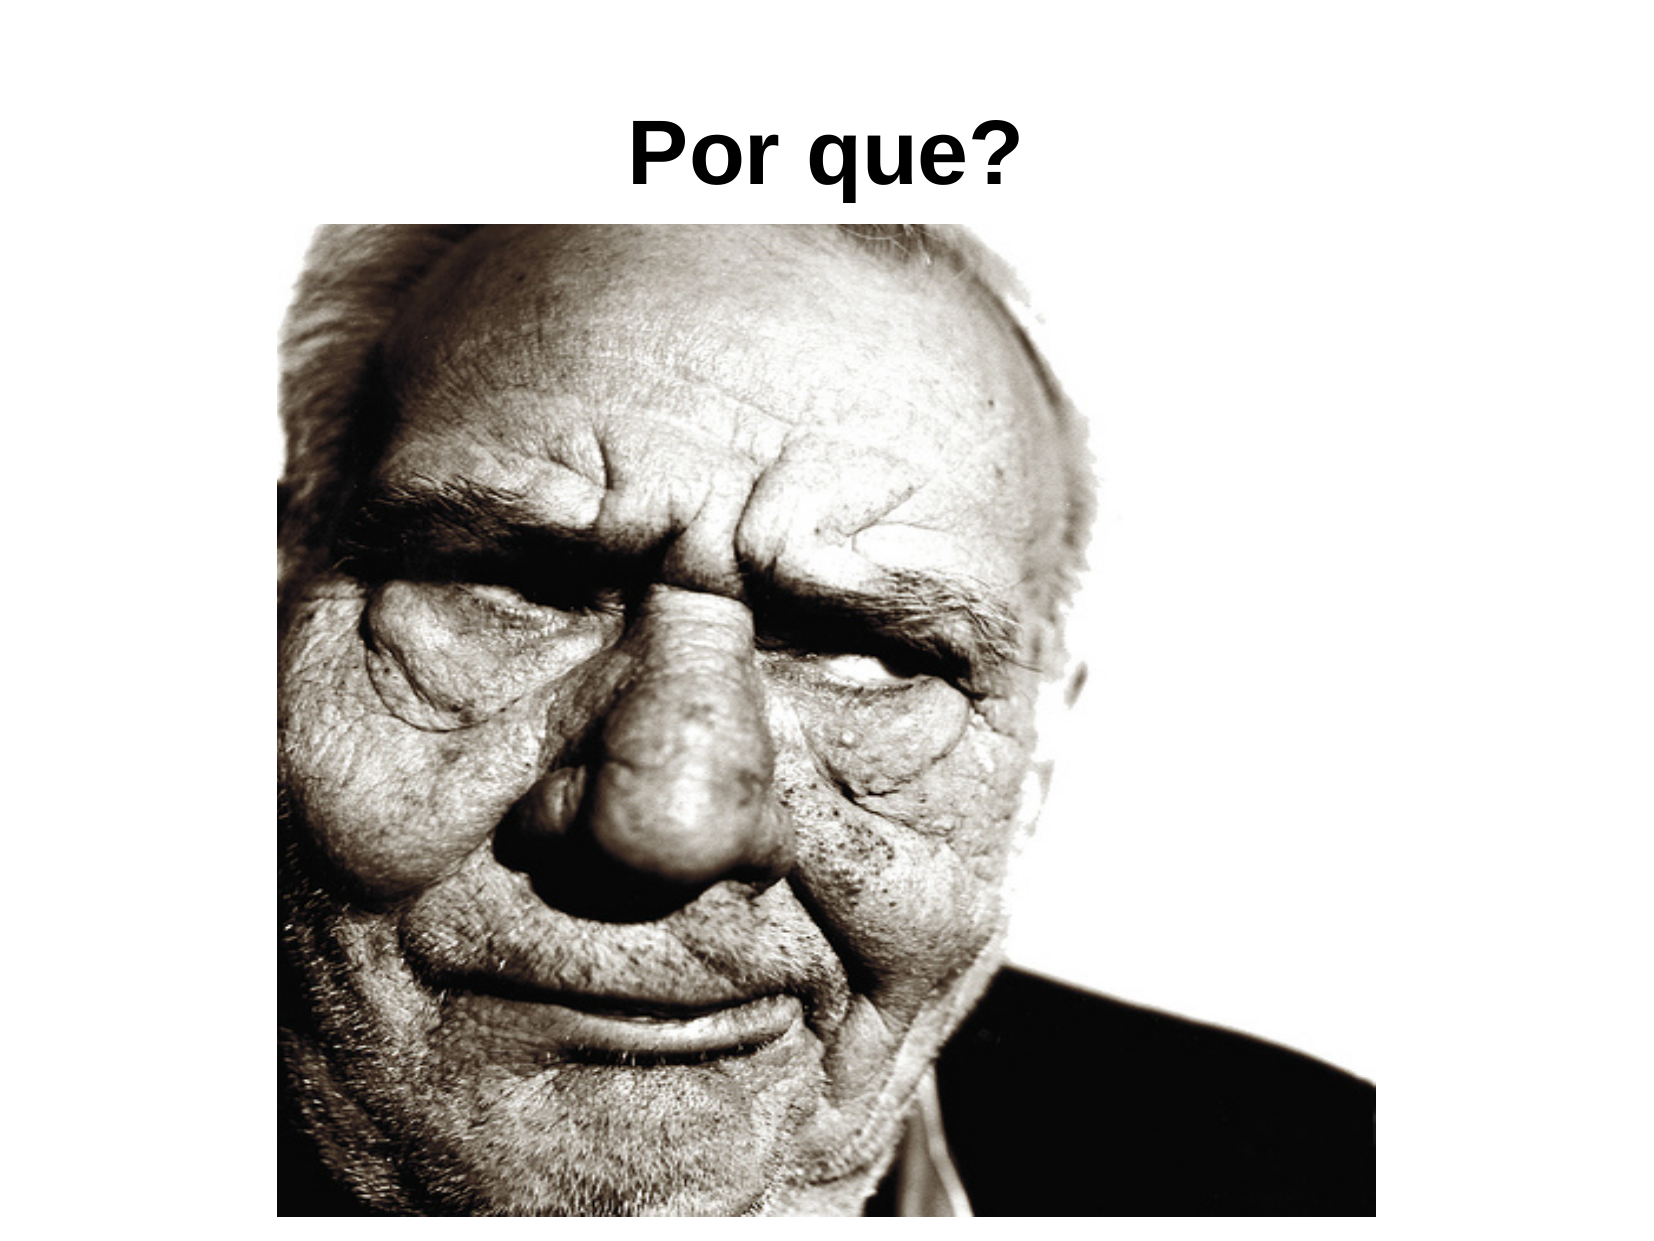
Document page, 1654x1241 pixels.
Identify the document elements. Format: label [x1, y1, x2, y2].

picture [277, 224, 1376, 1217]
